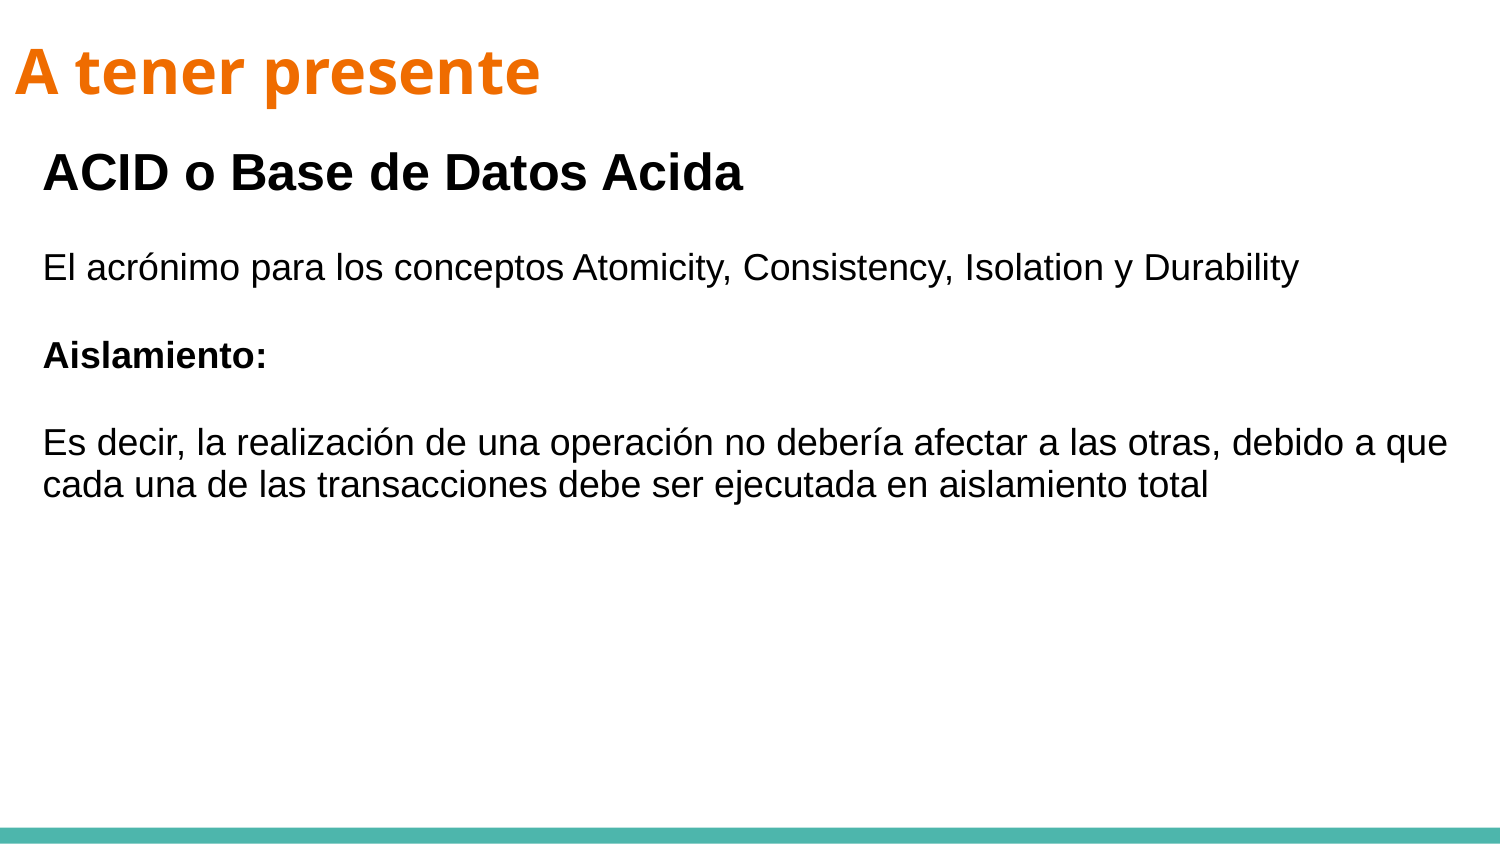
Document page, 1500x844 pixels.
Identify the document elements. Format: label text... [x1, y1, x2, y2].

text_box ACID o Base de Datos Acida El acrónimo para los conceptos Atomicity, Consistency, Isolation y Durability Aislamiento: Es decir, la realización de una operación no debería afectar a las otras, debido a que cada una de las transacciones debe ser ejecutada en aislamiento total [27, 135, 1477, 582]
title A tener presente [0, 11, 1469, 128]
